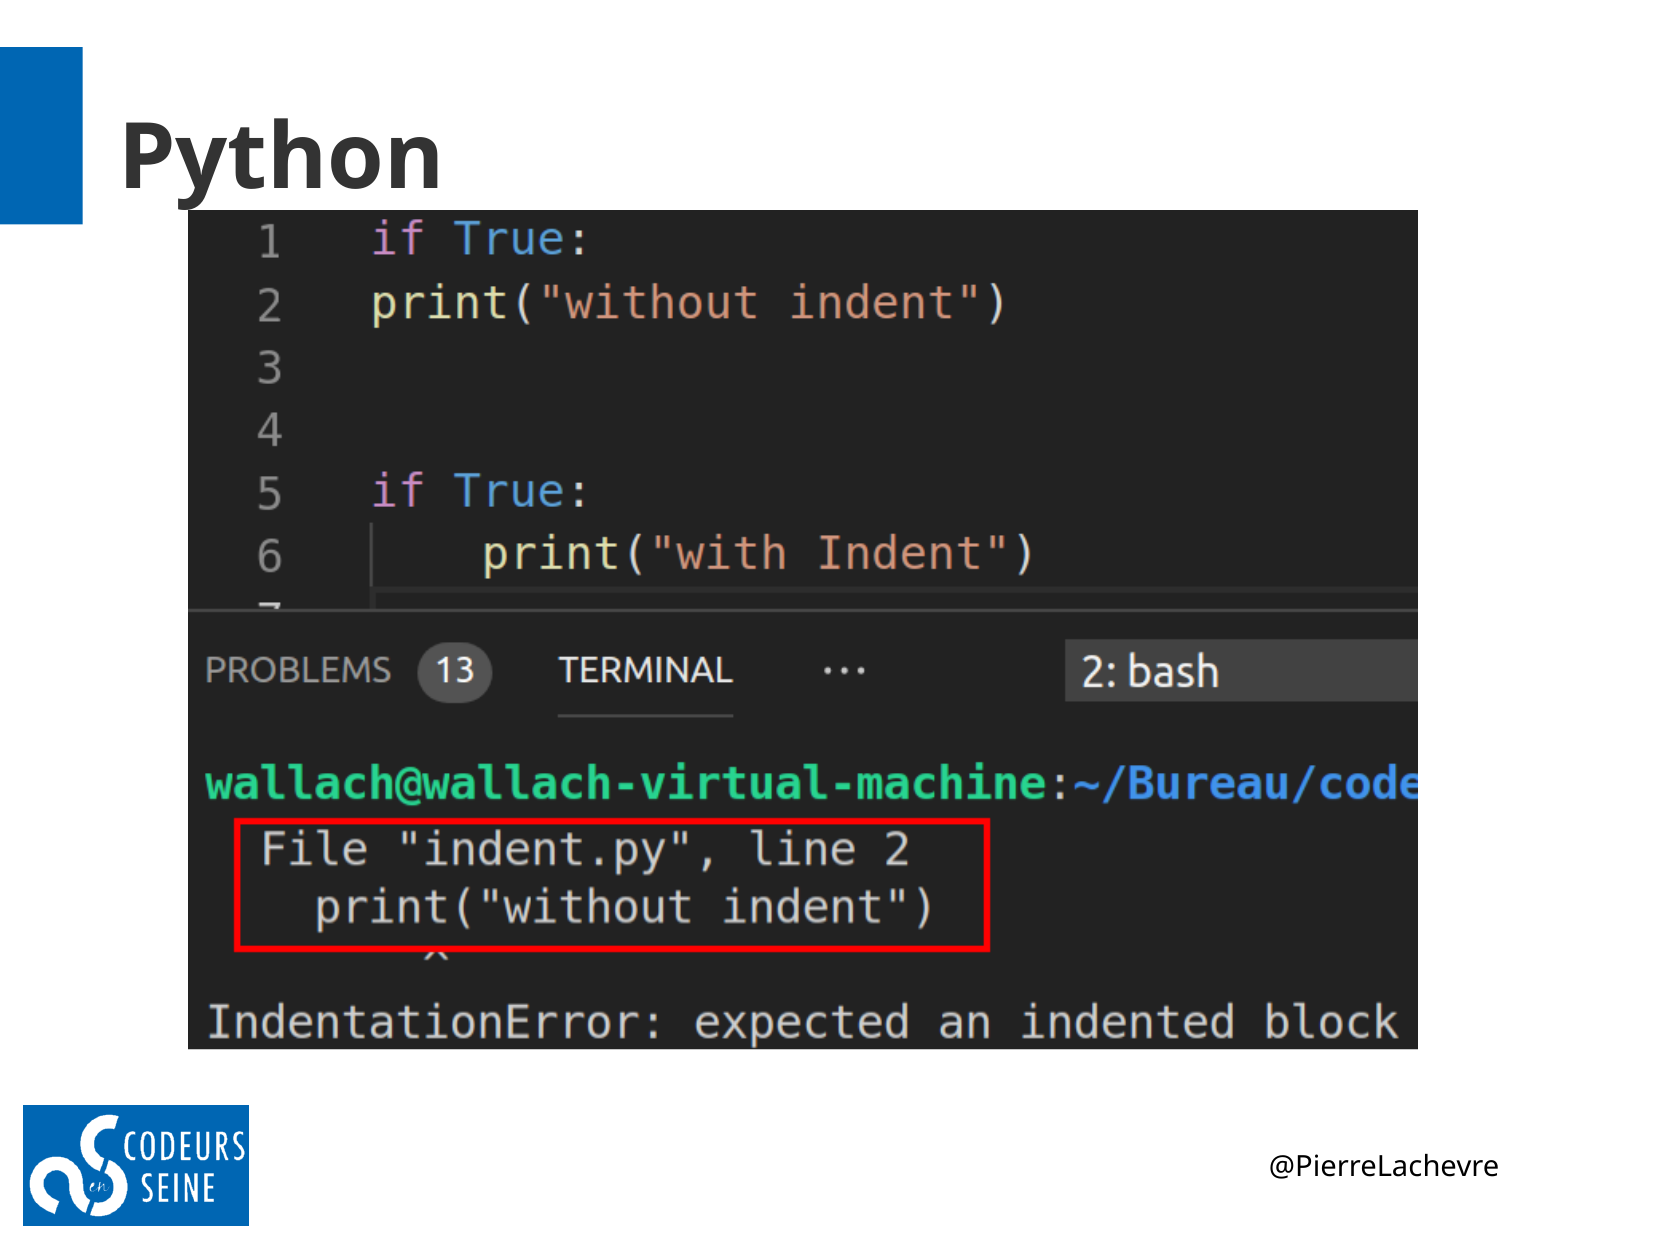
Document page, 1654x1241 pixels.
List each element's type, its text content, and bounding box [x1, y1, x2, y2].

title Python [118, 49, 1571, 257]
picture [23, 1105, 249, 1226]
picture [188, 210, 1418, 1053]
